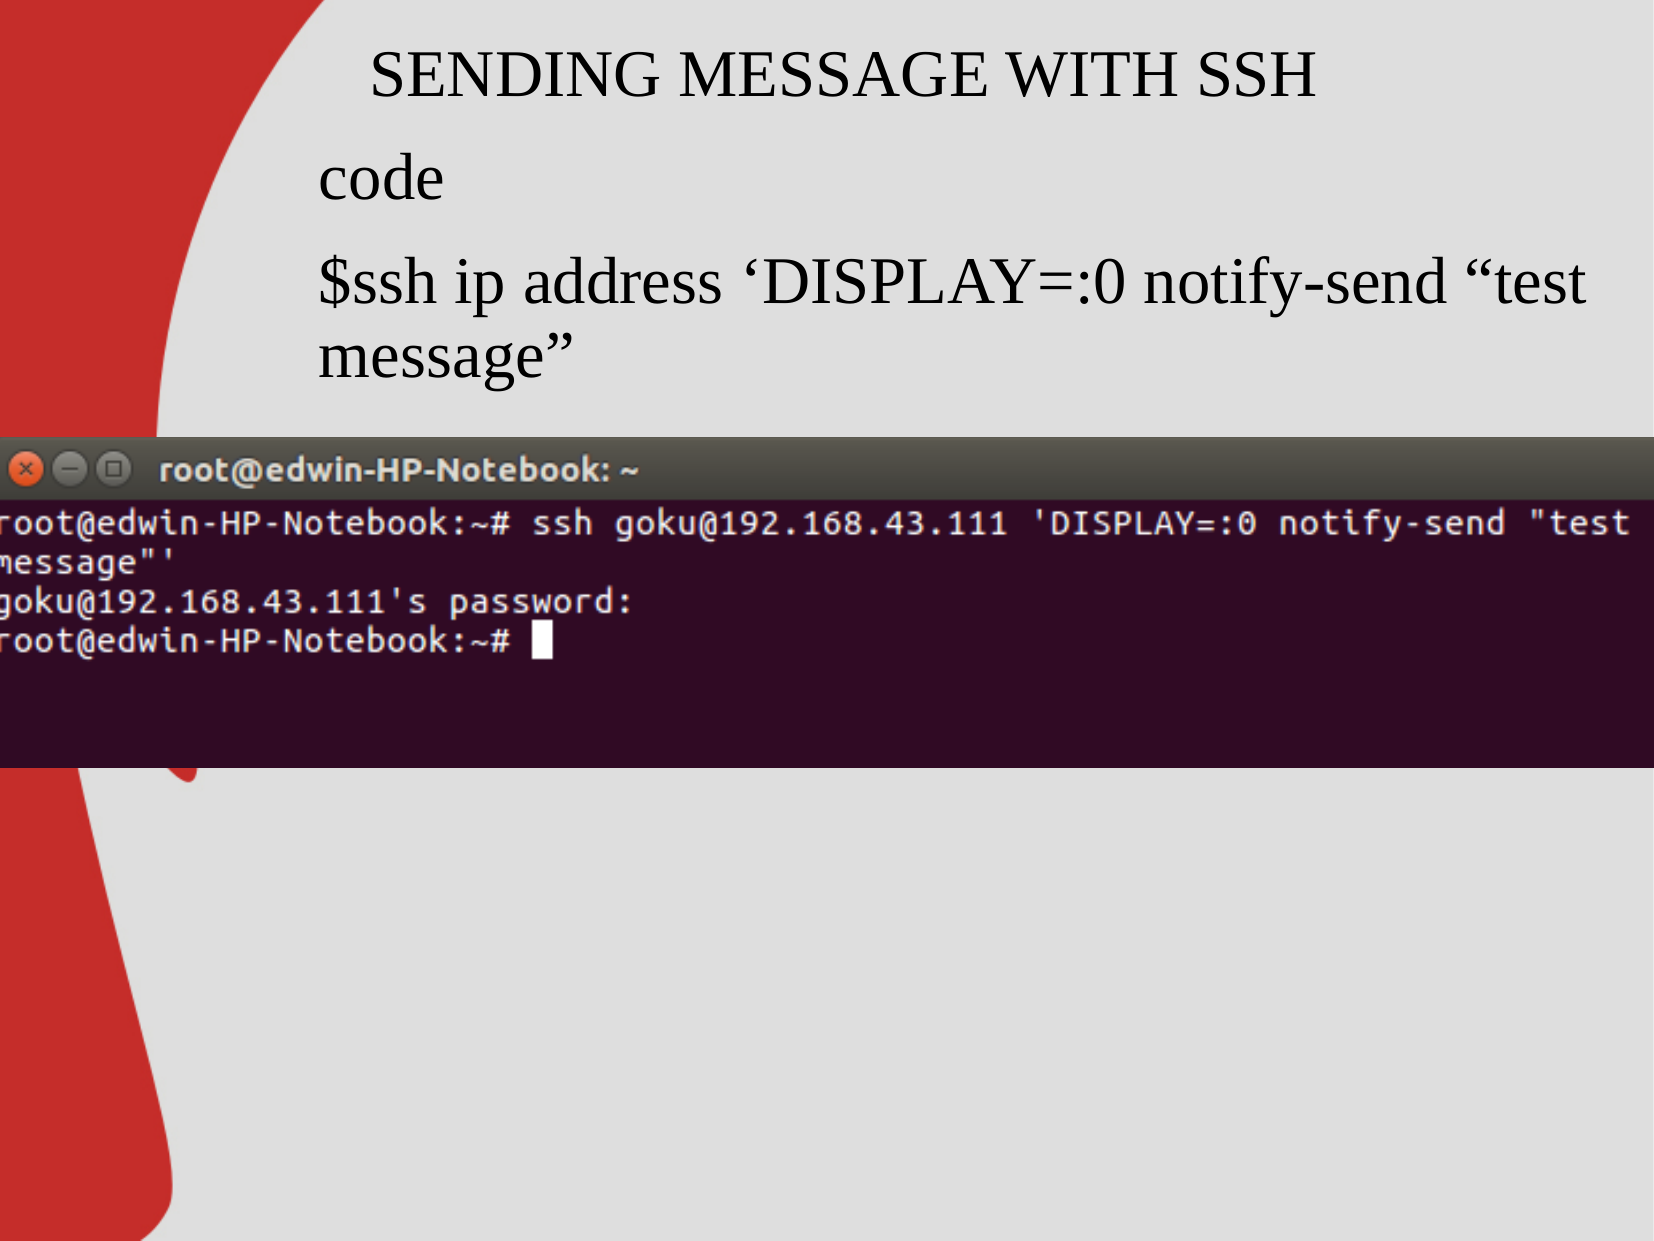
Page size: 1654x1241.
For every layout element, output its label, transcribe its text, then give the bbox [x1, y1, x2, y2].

title [82, 49, 248, 257]
list SENDING MESSAGE WITH SSH code $ssh ip address ‘DISPLAY=:0 notify-send “test message” [248, 36, 1654, 437]
picture [0, 0, 1654, 1241]
